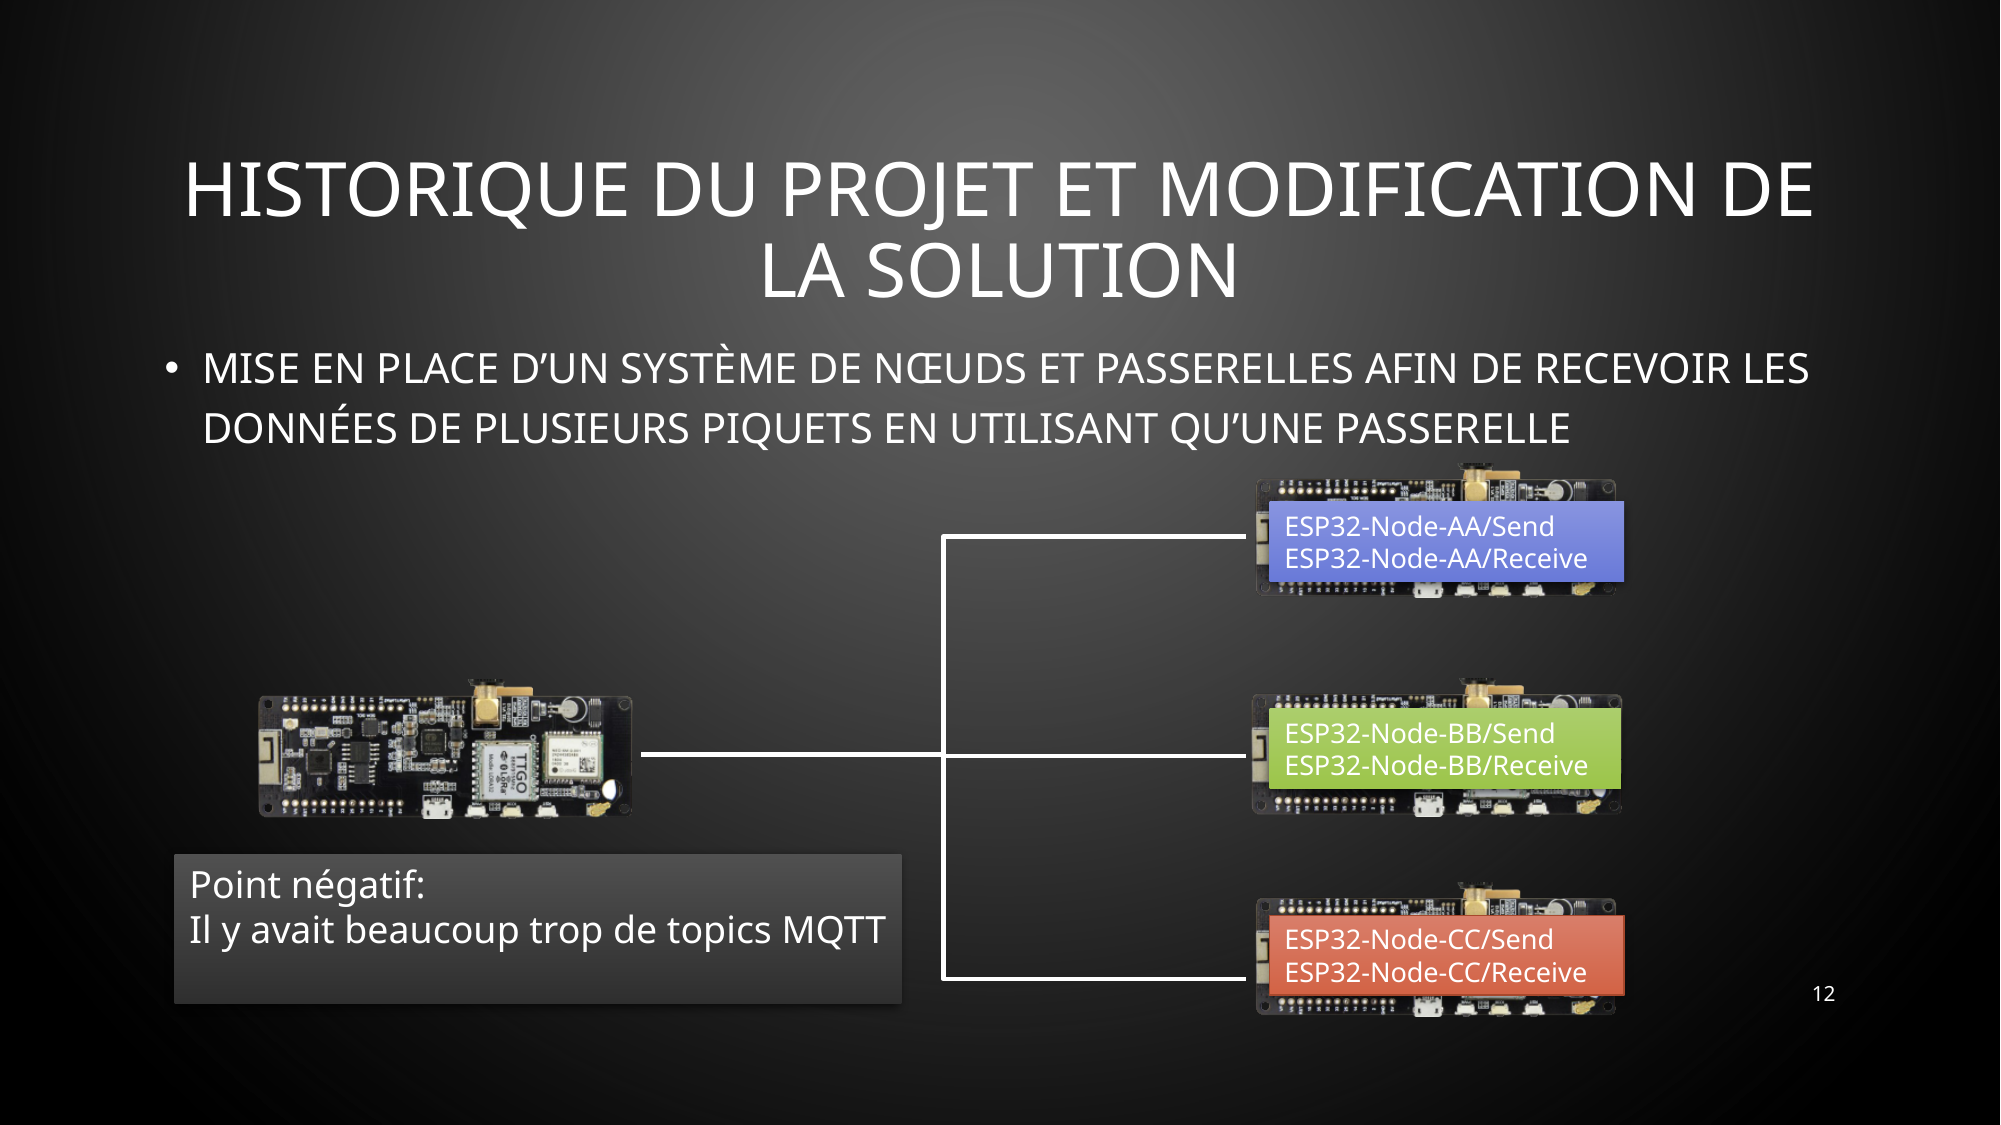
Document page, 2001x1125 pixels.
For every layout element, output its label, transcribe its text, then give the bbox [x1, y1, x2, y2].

text_box Point négatif: Il y avait beaucoup trop de topics MQTT [174, 854, 902, 1004]
text_box ESP32-Node-CC/Send ESP32-Node-CC/Receive [1269, 915, 1625, 996]
list Mise en place d’un système de nœuds et passerelles afin de recevoir les données de plusieurs piquets en utilisant qu’une passerelle [149, 324, 1850, 886]
title Historique du projet et modification de la solution [149, 101, 1850, 324]
picture [0, 0, 2000, 1125]
text_box ESP32-Node-AA/Send ESP32-Node-AA/Receive [1269, 501, 1625, 582]
text_box ESP32-Node-BB/Send ESP32-Node-BB/Receive [1269, 708, 1621, 789]
